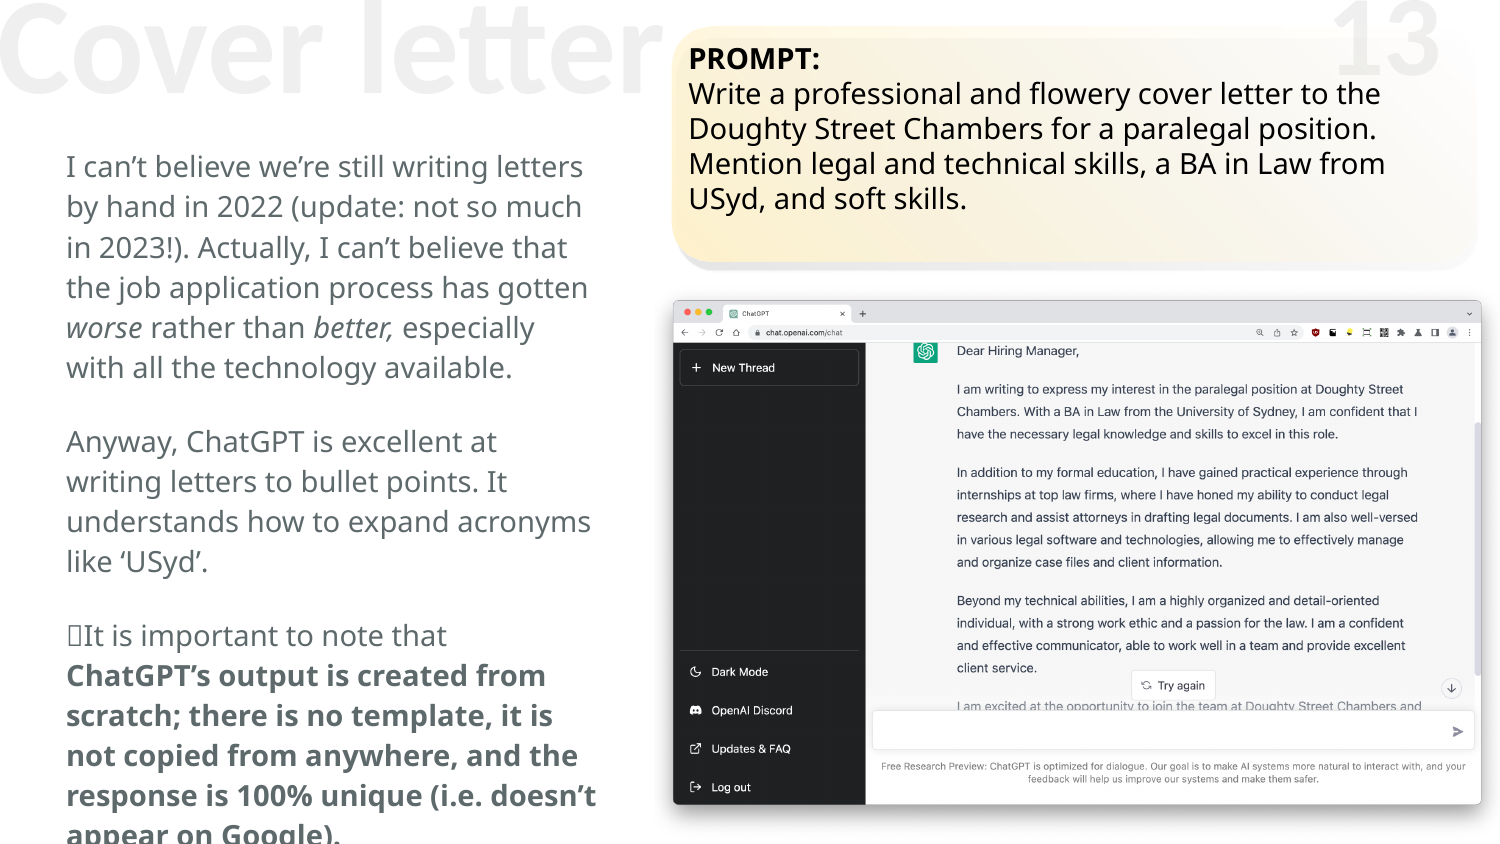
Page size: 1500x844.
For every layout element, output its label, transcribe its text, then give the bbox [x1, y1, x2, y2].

title Cover letter [0, 0, 1435, 91]
picture [654, 280, 1500, 844]
list I can’t believe we’re still writing letters by hand in 2022 (update: not so much in 2023!). Actually, I can’t believe that the job application process has gotten worse rather than better, especially with all the technology available. Anyway, ChatGPT is excellent at writing letters to bullet points. It understands how to expand acronyms like ‘USyd’. 💡It is important to note that ChatGPT’s output is created from scratch; there is no template, it is not copied from anywhere, and the response is 100% unique (i.e. doesn’t appear on Google). [51, 128, 615, 811]
subtitle Write a professional and flowery cover letter to the Doughty Street Chambers for a paralegal position. Mention legal and technical skills, a BA in Law from USyd, and soft skills. [673, 60, 1471, 251]
